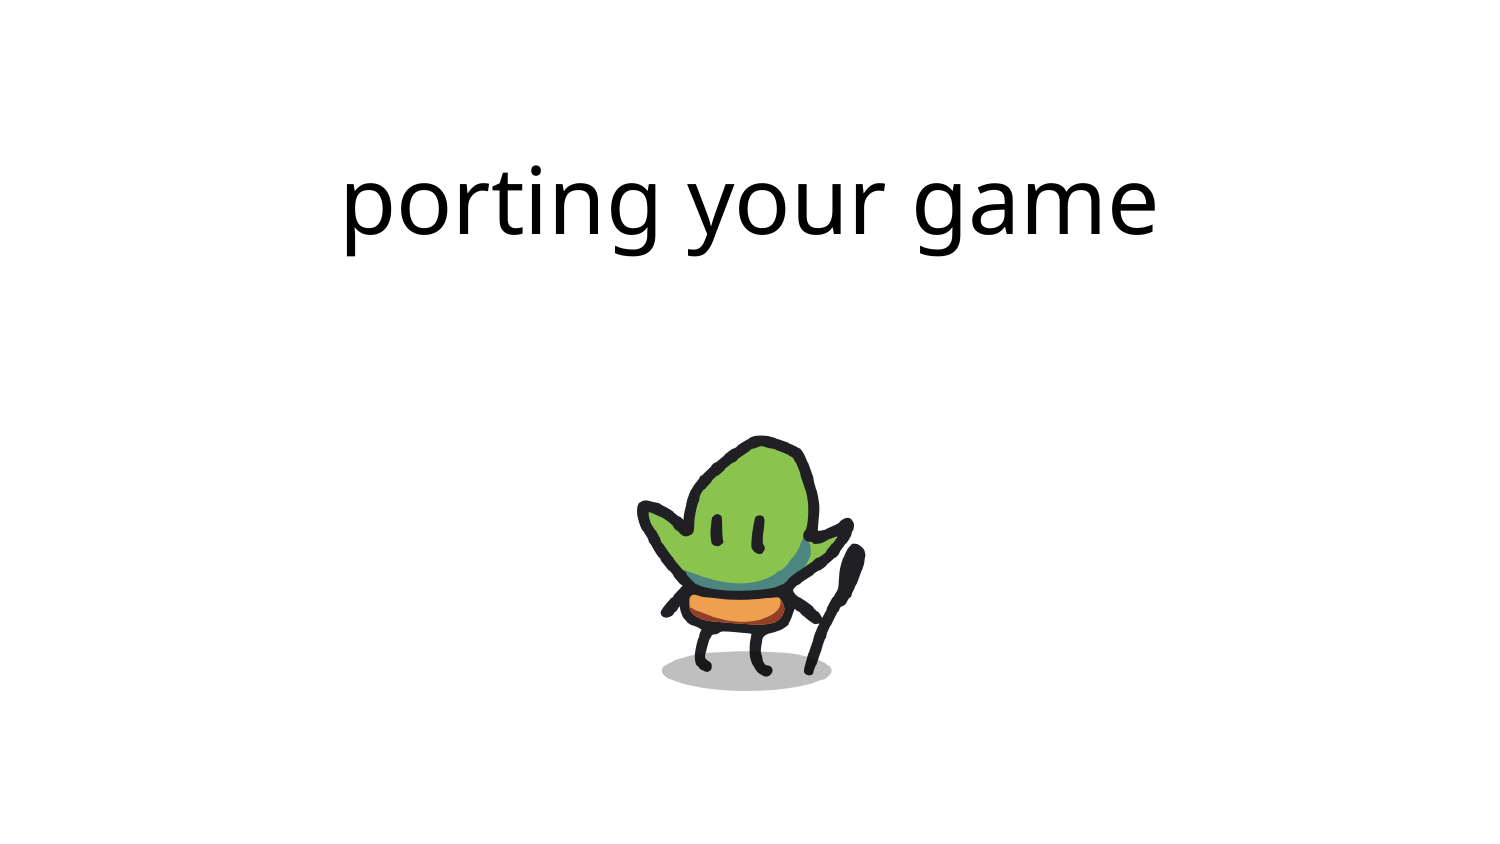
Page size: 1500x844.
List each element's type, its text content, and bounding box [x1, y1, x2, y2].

title porting your game [51, 116, 1449, 530]
picture [610, 408, 890, 720]
